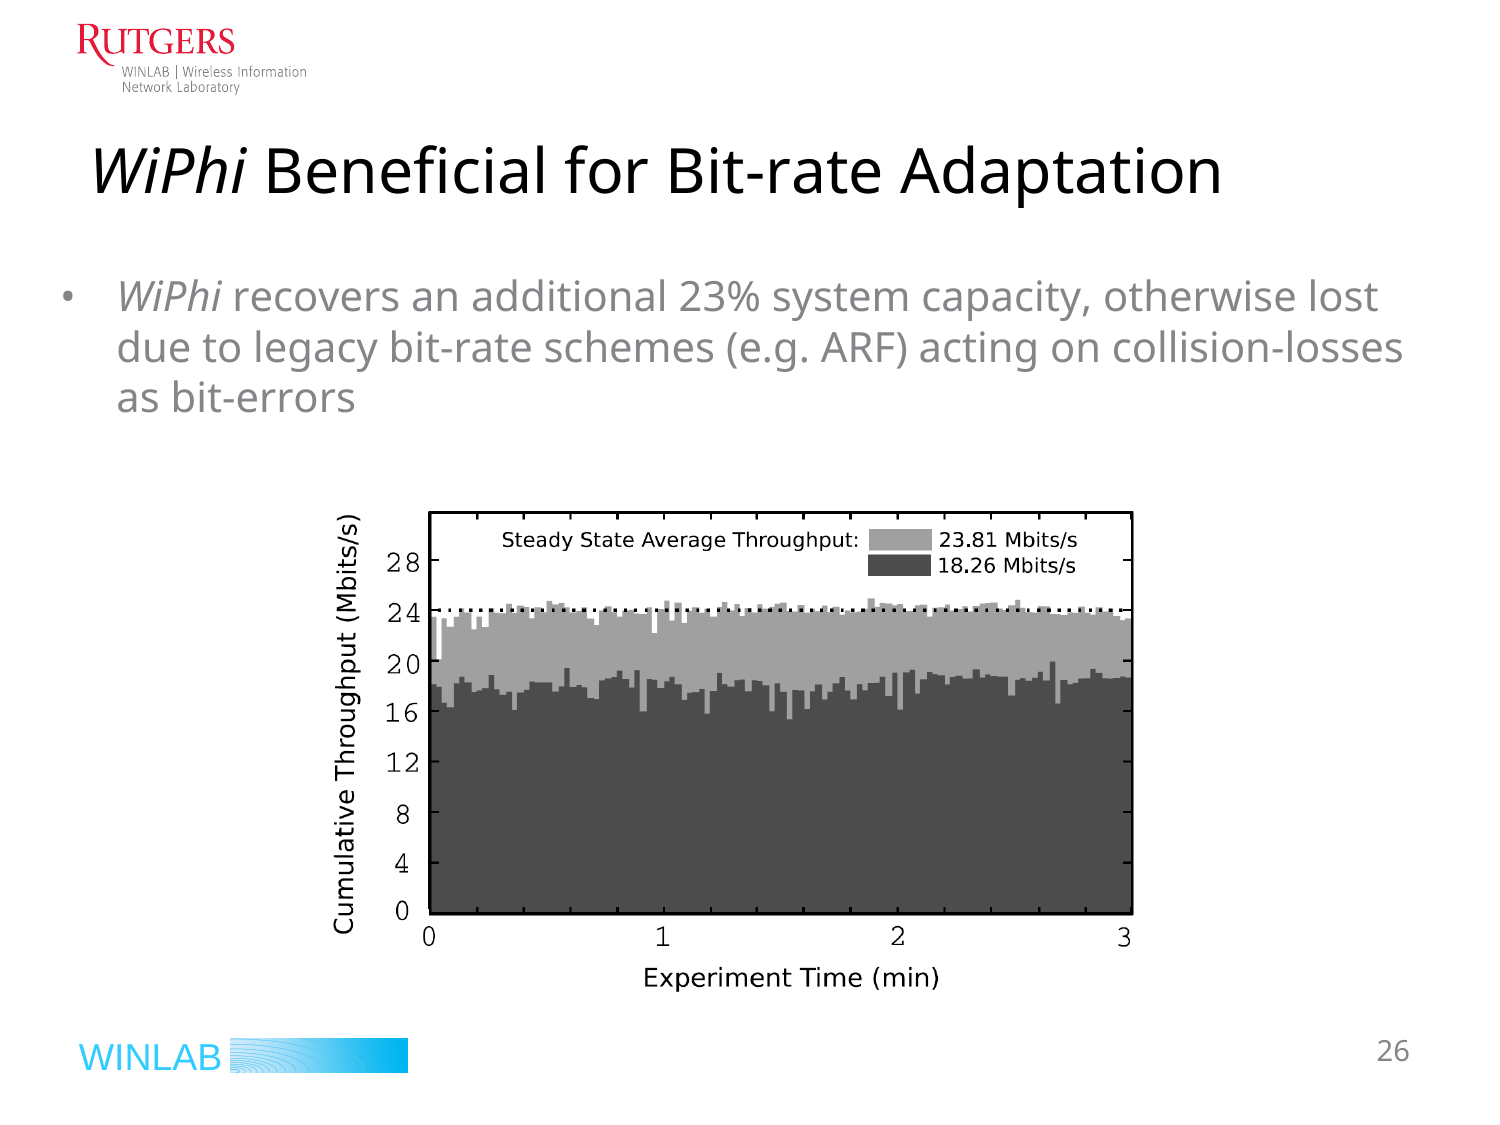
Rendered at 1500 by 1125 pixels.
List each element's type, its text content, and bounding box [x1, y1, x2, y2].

list WiPhi recovers an additional 23% system capacity, otherwise lost due to legacy bit-rate schemes (e.g. ARF) acting on collision-losses as bit-errors [45, 262, 1471, 993]
picture [322, 487, 1163, 1006]
title WiPhi Beneficial for Bit-rate Adaptation [75, 99, 1426, 238]
picture [230, 1038, 383, 1073]
